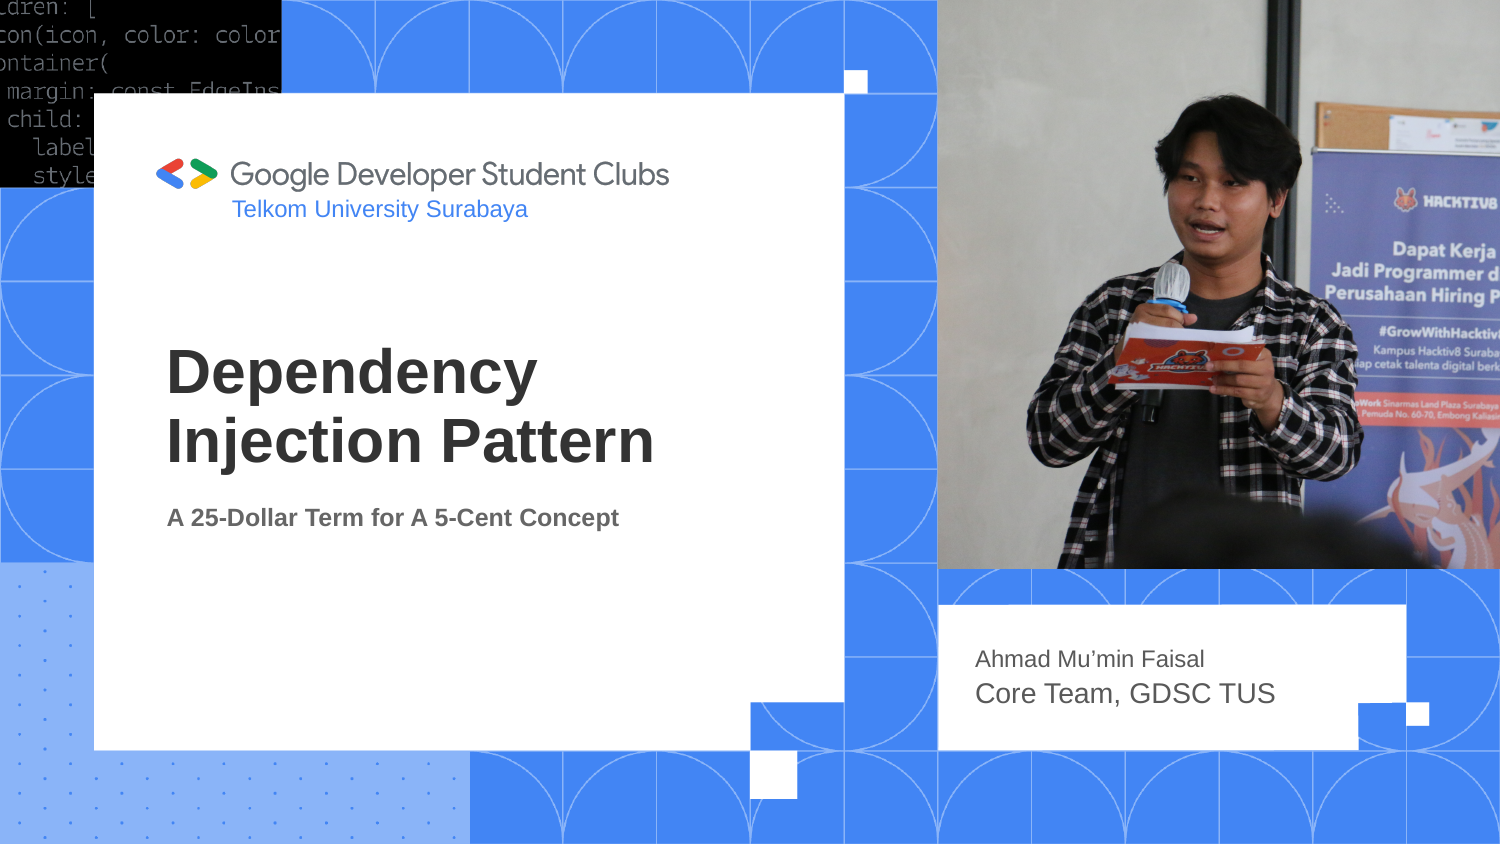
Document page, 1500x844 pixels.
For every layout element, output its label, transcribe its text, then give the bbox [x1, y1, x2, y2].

picture [0, 0, 1500, 844]
subtitle Ahmad Mu’min Faisal Core Team, GDSC TUS [959, 627, 1336, 725]
title Dependency Injection Pattern A 25-Dollar Term for A 5-Cent Concept [151, 269, 792, 600]
subtitle Telkom University Surabaya [216, 176, 739, 238]
